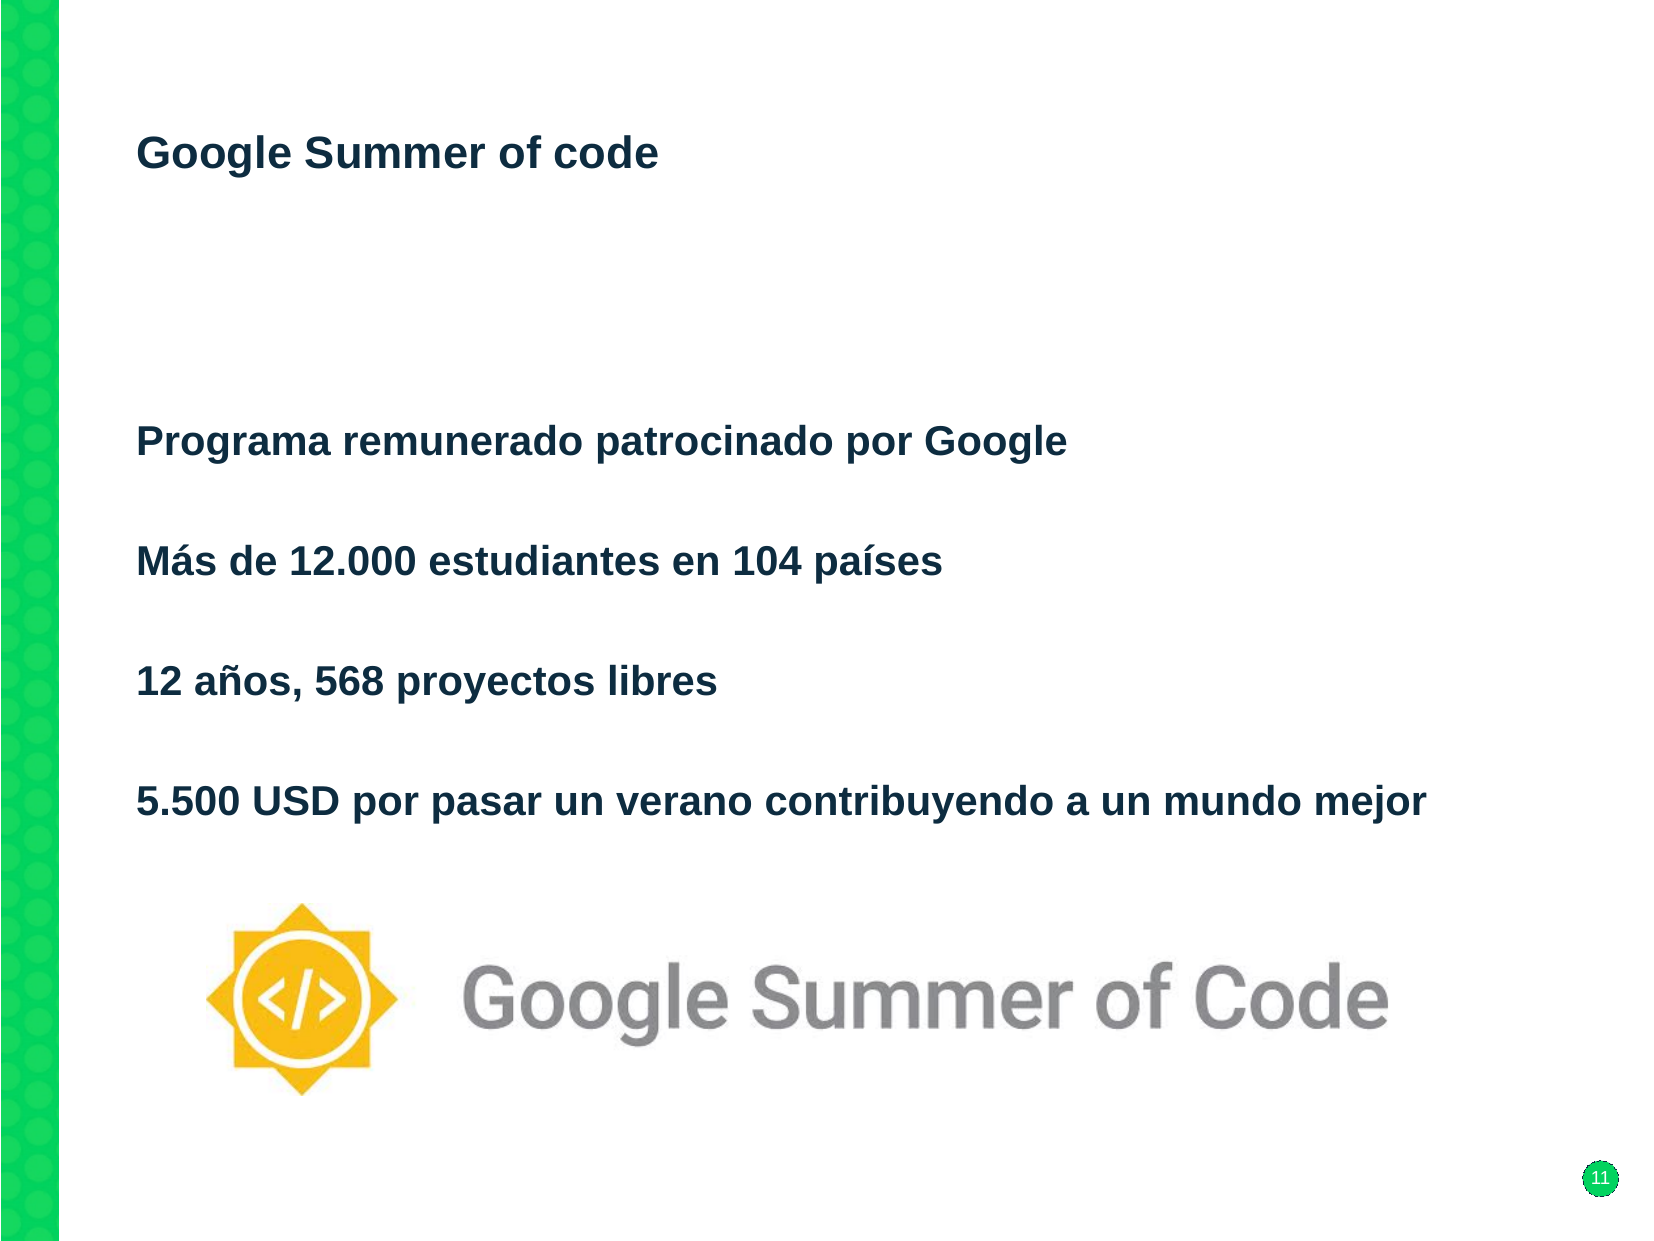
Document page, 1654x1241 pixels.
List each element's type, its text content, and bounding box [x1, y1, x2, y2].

picture [1, 0, 59, 1241]
list Programa remunerado patrocinado por Google Más de 12.000 estudiantes en 104 países 12 años, 568 proyectos libres 5.500 USD por pasar un verano contribuyendo a un mundo mejor [121, 290, 1531, 1100]
title Google Summer of code [121, 49, 1531, 257]
picture [206, 903, 1409, 1096]
